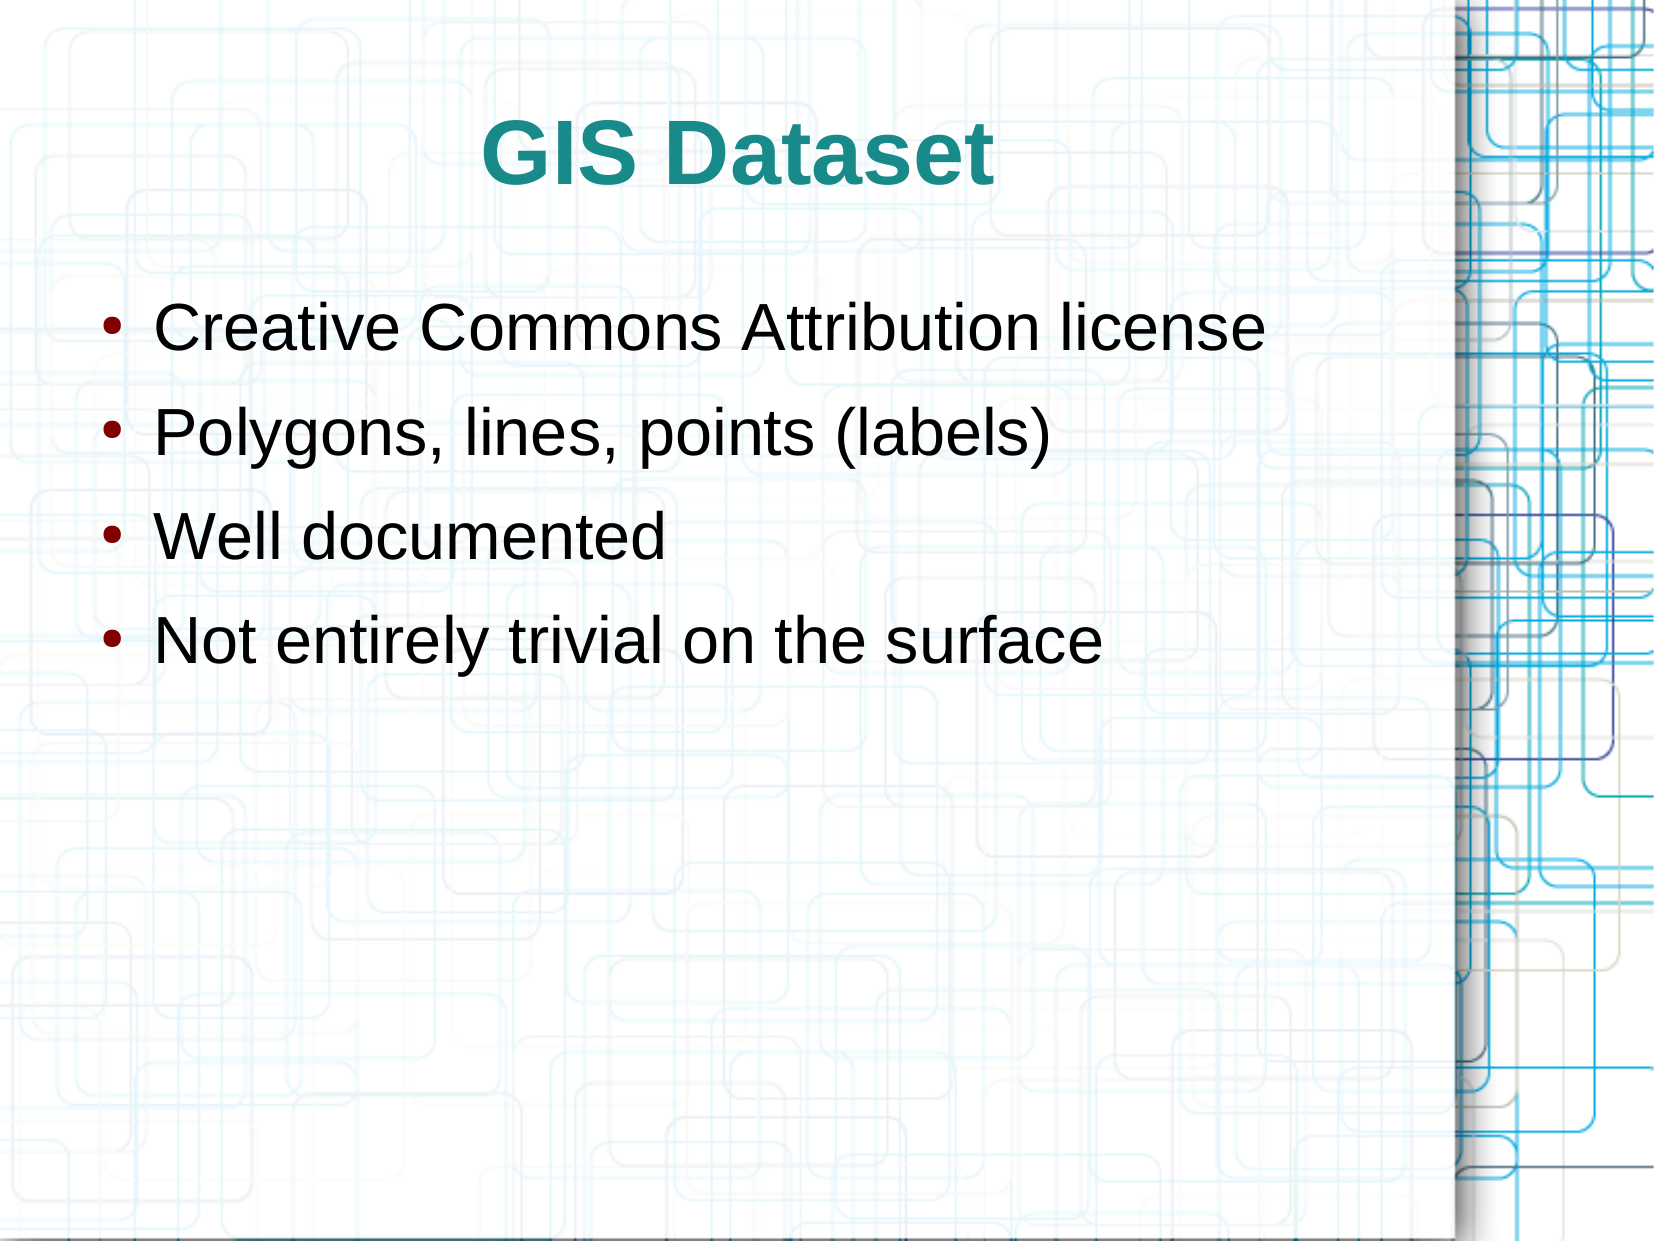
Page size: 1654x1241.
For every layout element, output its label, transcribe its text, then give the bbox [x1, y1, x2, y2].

list Creative Commons Attribution license Polygons, lines, points (labels) Well documented Not entirely trivial on the surface [82, 290, 1418, 1094]
title GIS Dataset [59, 49, 1418, 257]
picture [0, 0, 1654, 1241]
